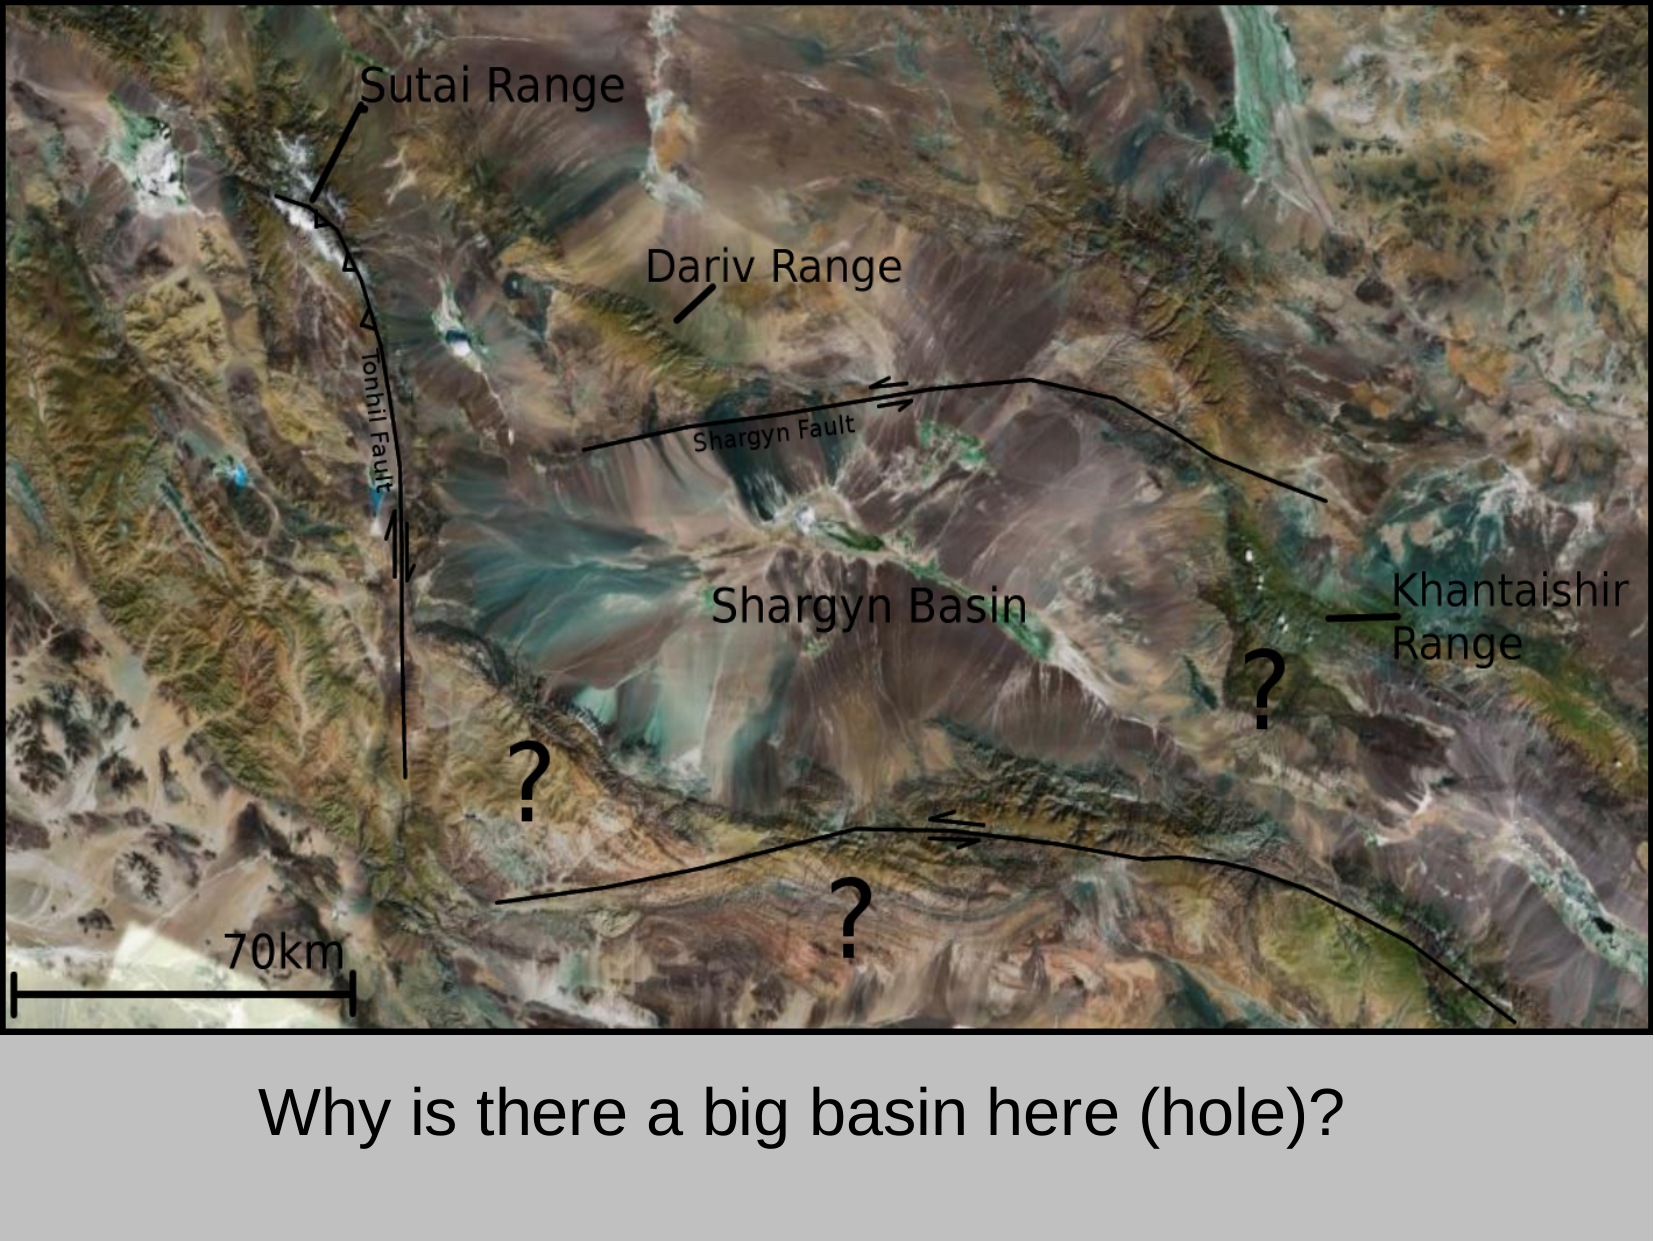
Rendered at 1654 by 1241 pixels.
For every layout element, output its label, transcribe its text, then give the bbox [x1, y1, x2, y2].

picture [0, 0, 1653, 1036]
subtitle Why is there a big basin here (hole)? [75, 1036, 1530, 1241]
